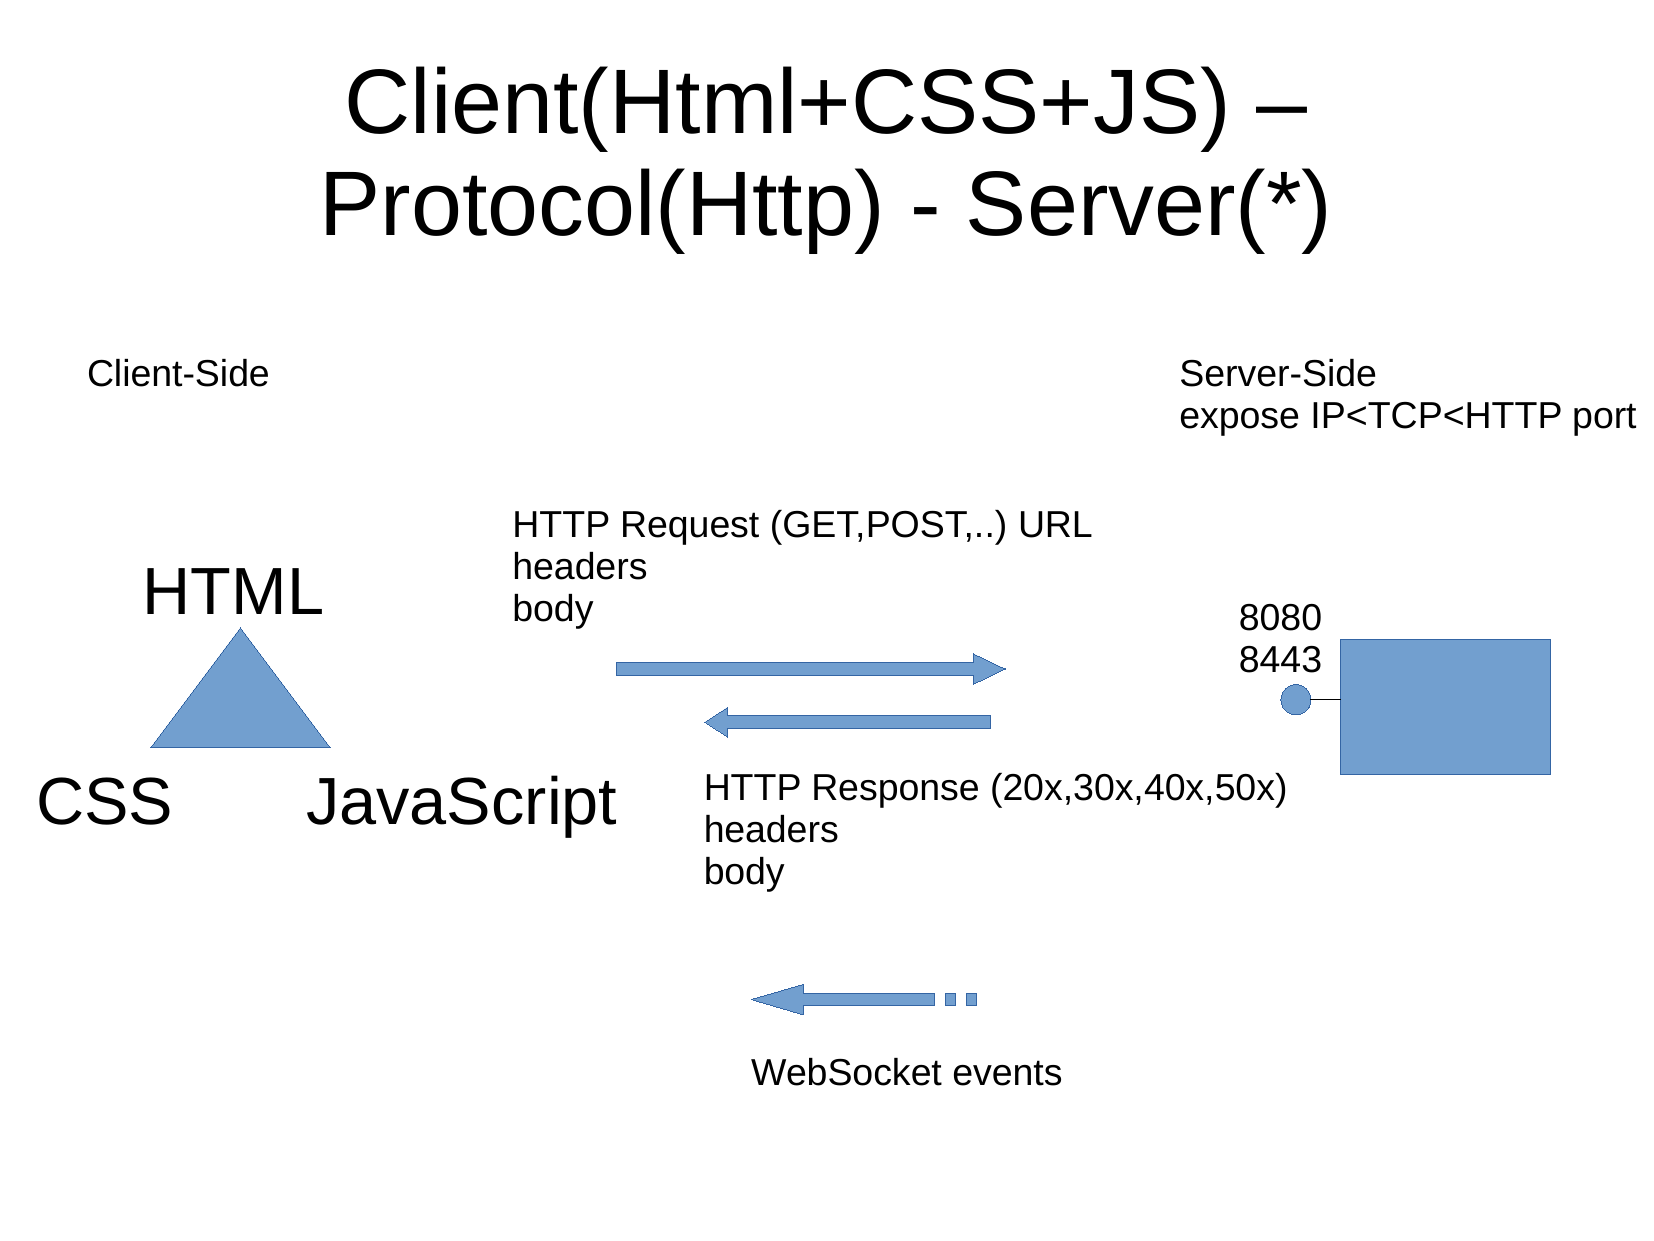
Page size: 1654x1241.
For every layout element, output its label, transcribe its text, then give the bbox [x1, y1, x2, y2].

text_box HTTP Request (GET,POST,..) URL headers body [497, 496, 1110, 638]
text_box [616, 653, 1006, 685]
text_box HTTP Response (20x,30x,40x,50x) headers body [689, 759, 1303, 901]
text_box Server-Side expose IP<TCP<HTTP port [1164, 345, 1653, 444]
text_box [966, 993, 977, 1006]
text_box 8080 8443 [1224, 589, 1337, 688]
text_box [1280, 688, 1311, 715]
text_box Client-Side [72, 345, 285, 402]
text_box CSS [21, 756, 198, 847]
text_box [150, 627, 331, 748]
text_box [704, 707, 991, 738]
text_box [945, 993, 956, 1006]
text_box WebSocket events [736, 1044, 1078, 1102]
text_box [751, 984, 935, 1015]
text_box JavaScript [291, 756, 652, 847]
text_box [1340, 639, 1551, 775]
text_box HTML [128, 546, 380, 637]
title Client(Html+CSS+JS) – Protocol(Http) - Server(*) [82, 49, 1571, 257]
